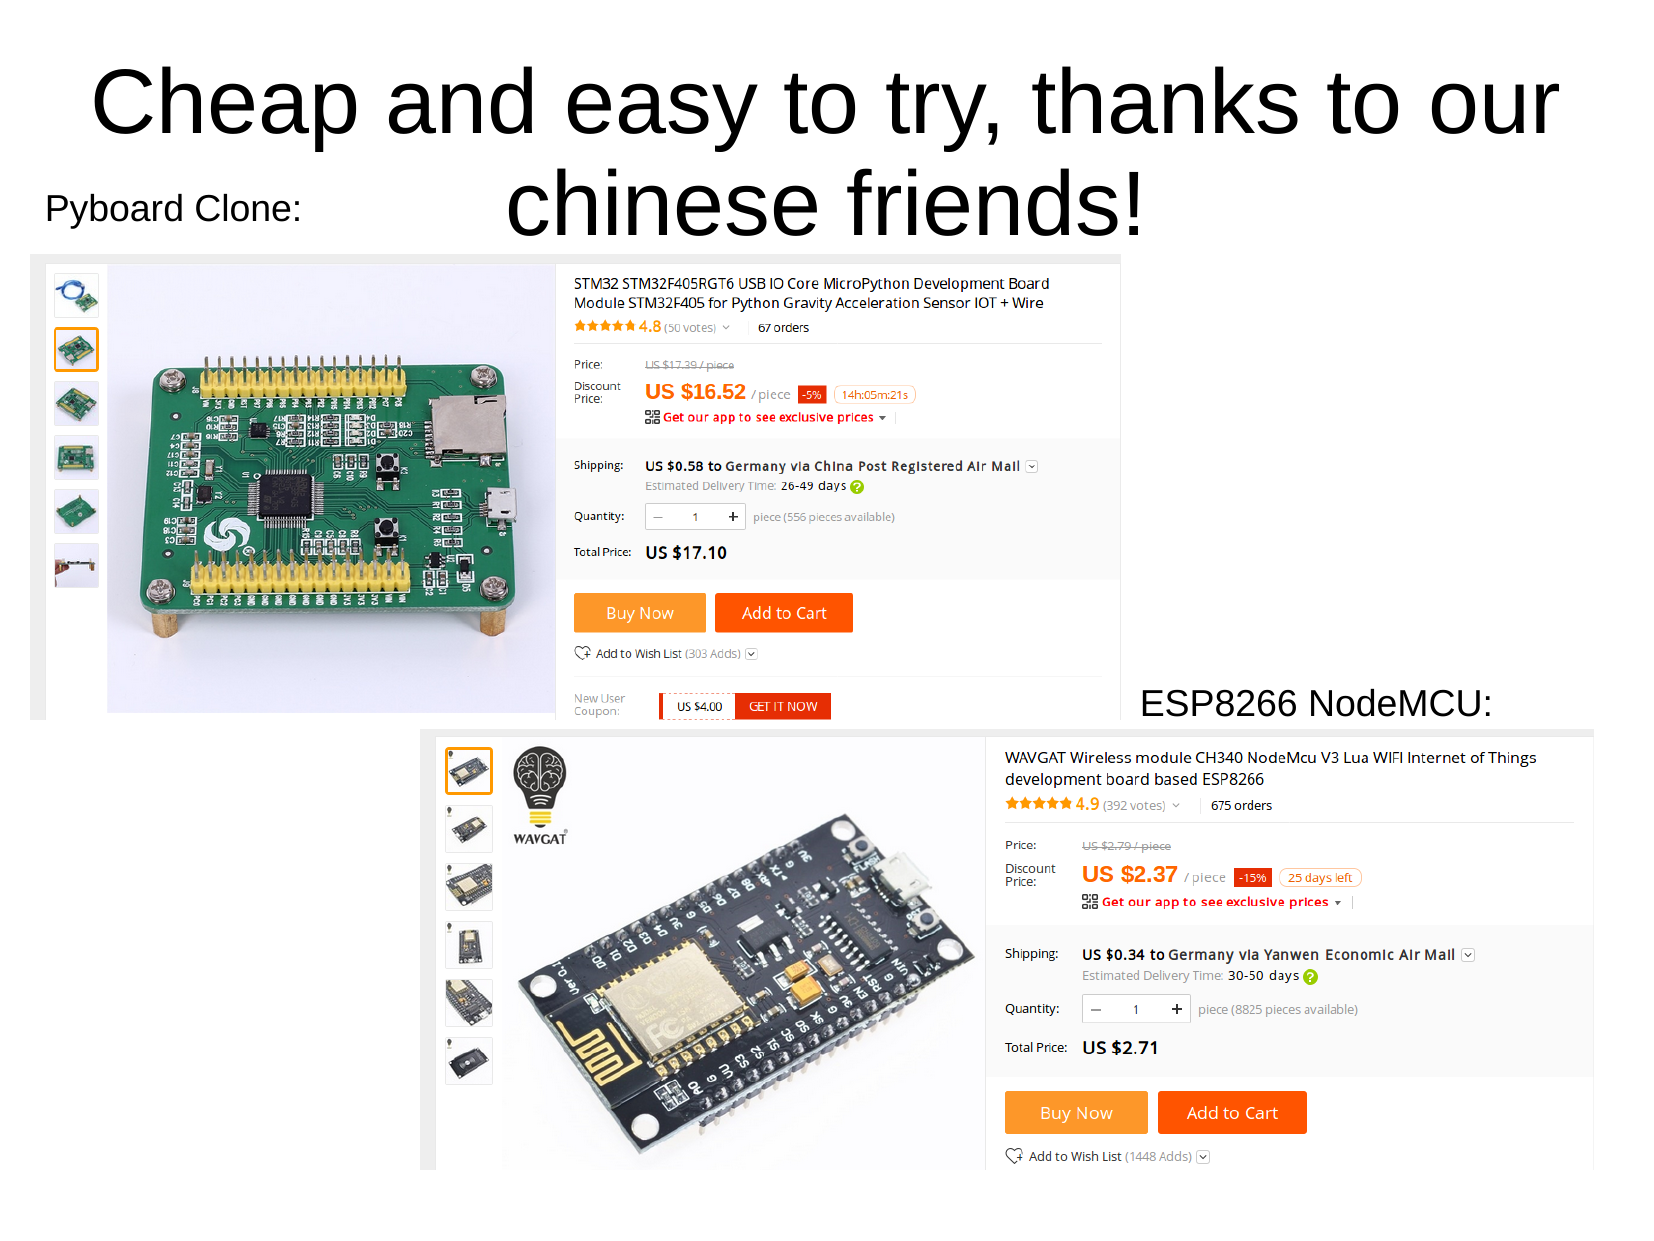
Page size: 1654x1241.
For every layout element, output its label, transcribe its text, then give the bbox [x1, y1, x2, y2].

picture [420, 729, 1594, 1171]
text_box Pyboard Clone: [30, 180, 526, 237]
picture [30, 254, 1121, 721]
title Cheap and easy to try, thanks to our chinese friends! [82, 49, 1571, 257]
text_box ESP8266 NodeMCU: [1125, 675, 1594, 732]
